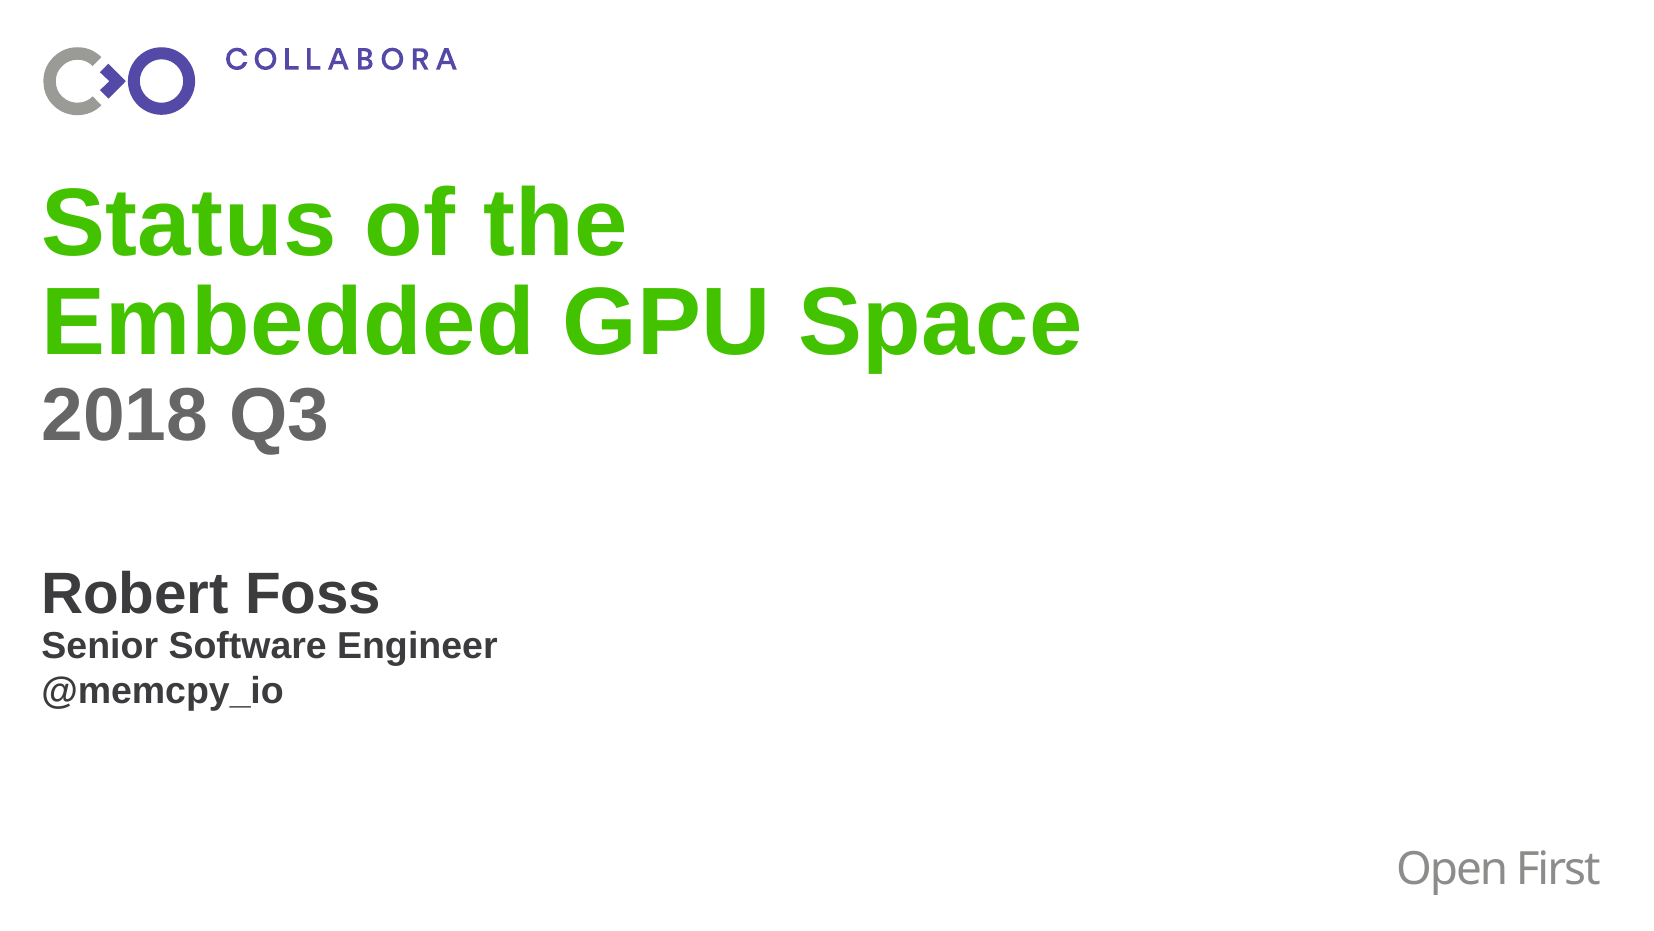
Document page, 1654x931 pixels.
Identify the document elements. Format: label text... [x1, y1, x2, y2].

text_box 2018 Q3 [41, 365, 1614, 415]
text_box Senior Software Engineer @memcpy_io [41, 620, 1614, 670]
subtitle Robert Foss [41, 555, 1614, 605]
title Status of the Embedded GPU Space [41, 291, 1614, 365]
